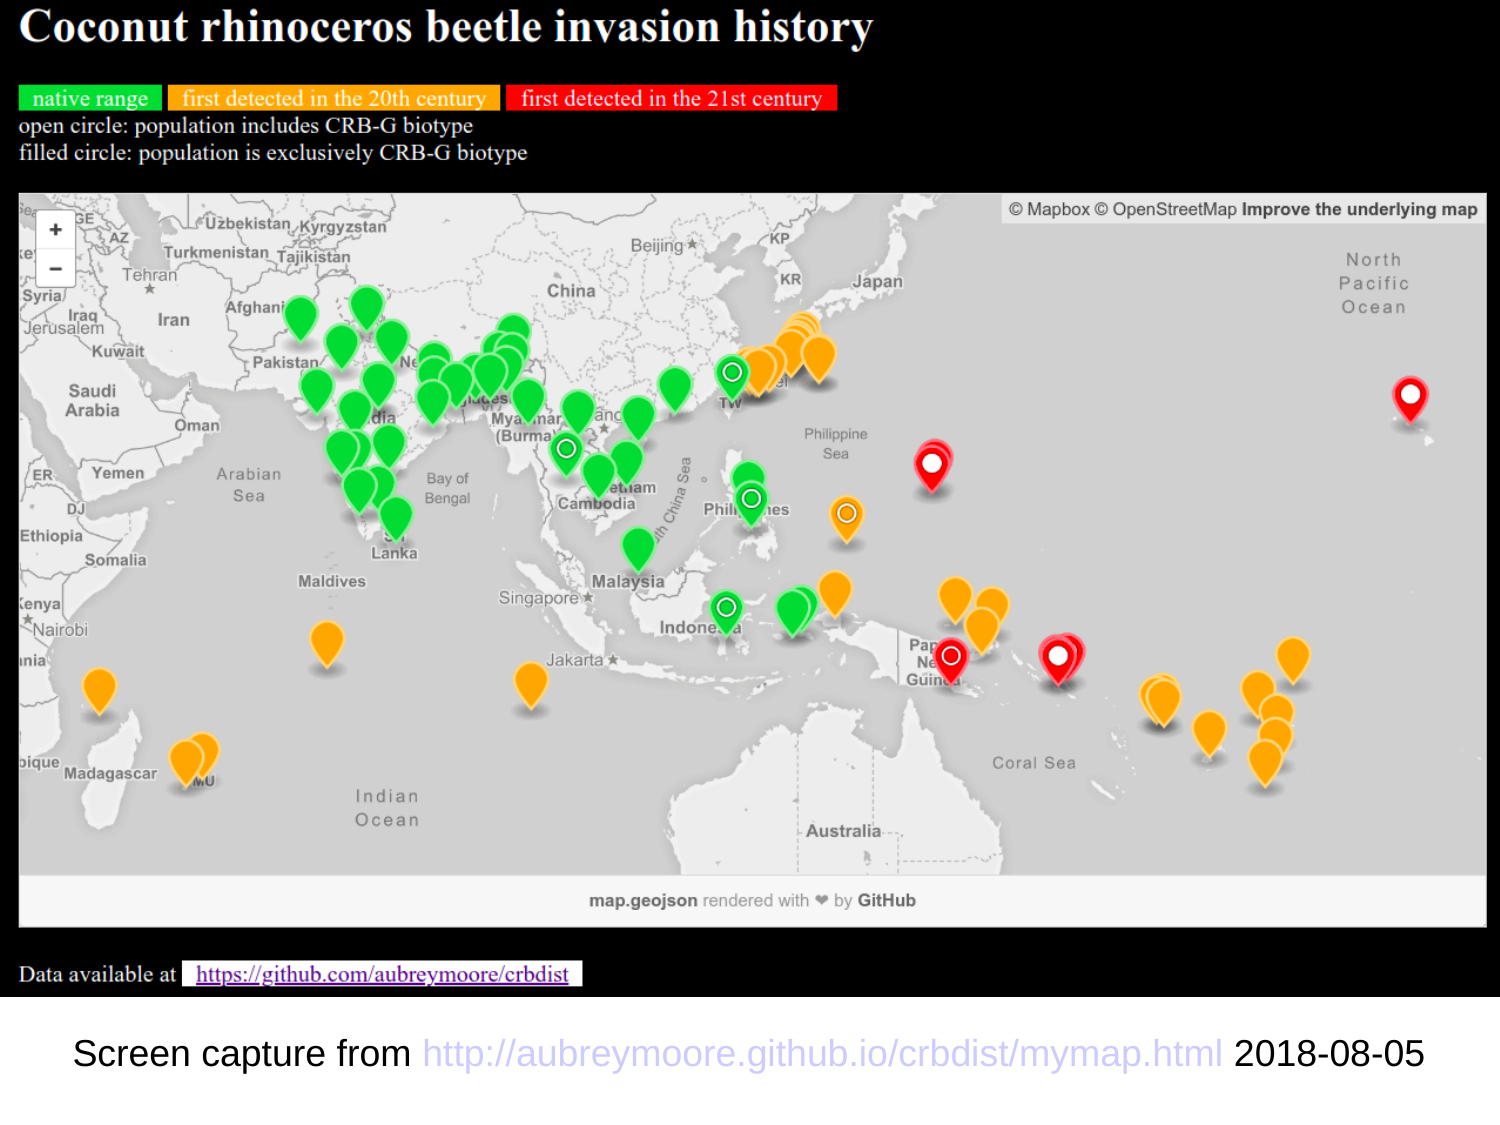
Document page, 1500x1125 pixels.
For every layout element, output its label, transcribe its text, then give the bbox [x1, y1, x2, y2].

picture [0, 0, 1500, 997]
text_box Screen capture from http://aubreymoore.github.io/crbdist/mymap.html 2018-08-05 [57, 1023, 1440, 1080]
